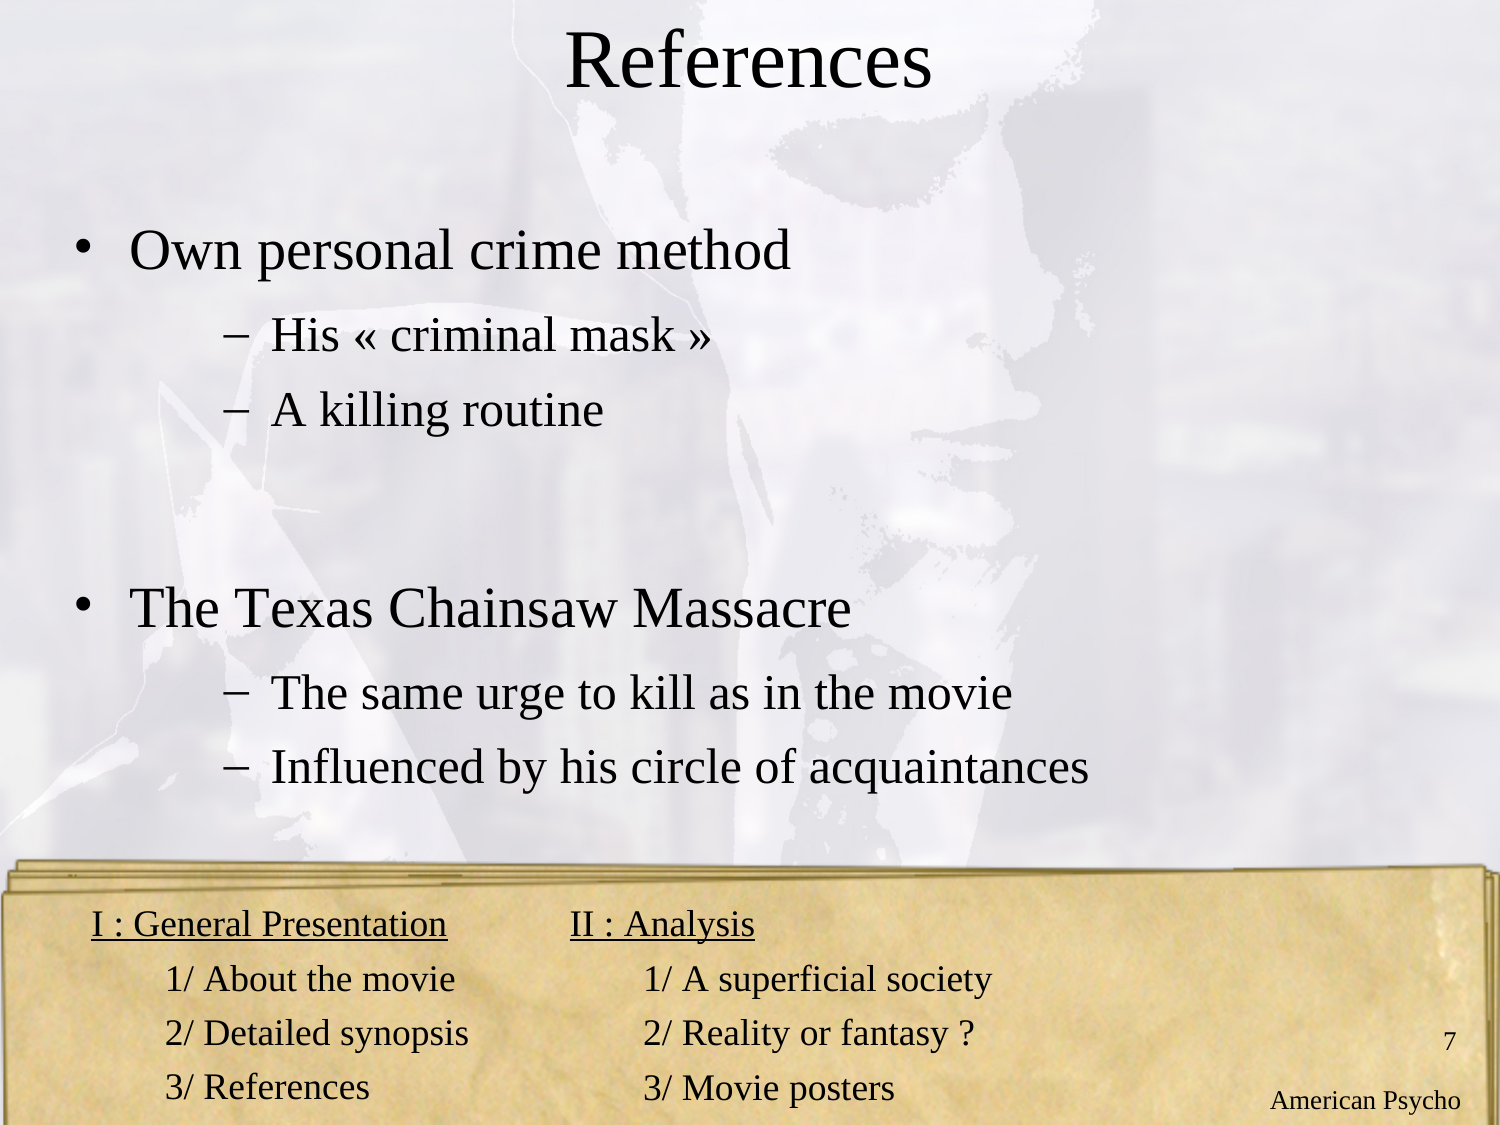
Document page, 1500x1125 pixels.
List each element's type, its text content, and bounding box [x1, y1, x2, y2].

list Own personal crime method His « criminal mask » A killing routine The Texas Chainsaw Massacre The same urge to kill as in the movie Influenced by his circle of acquaintances [59, 203, 1441, 947]
picture [0, 0, 1500, 1125]
title References [59, 3, 1441, 203]
